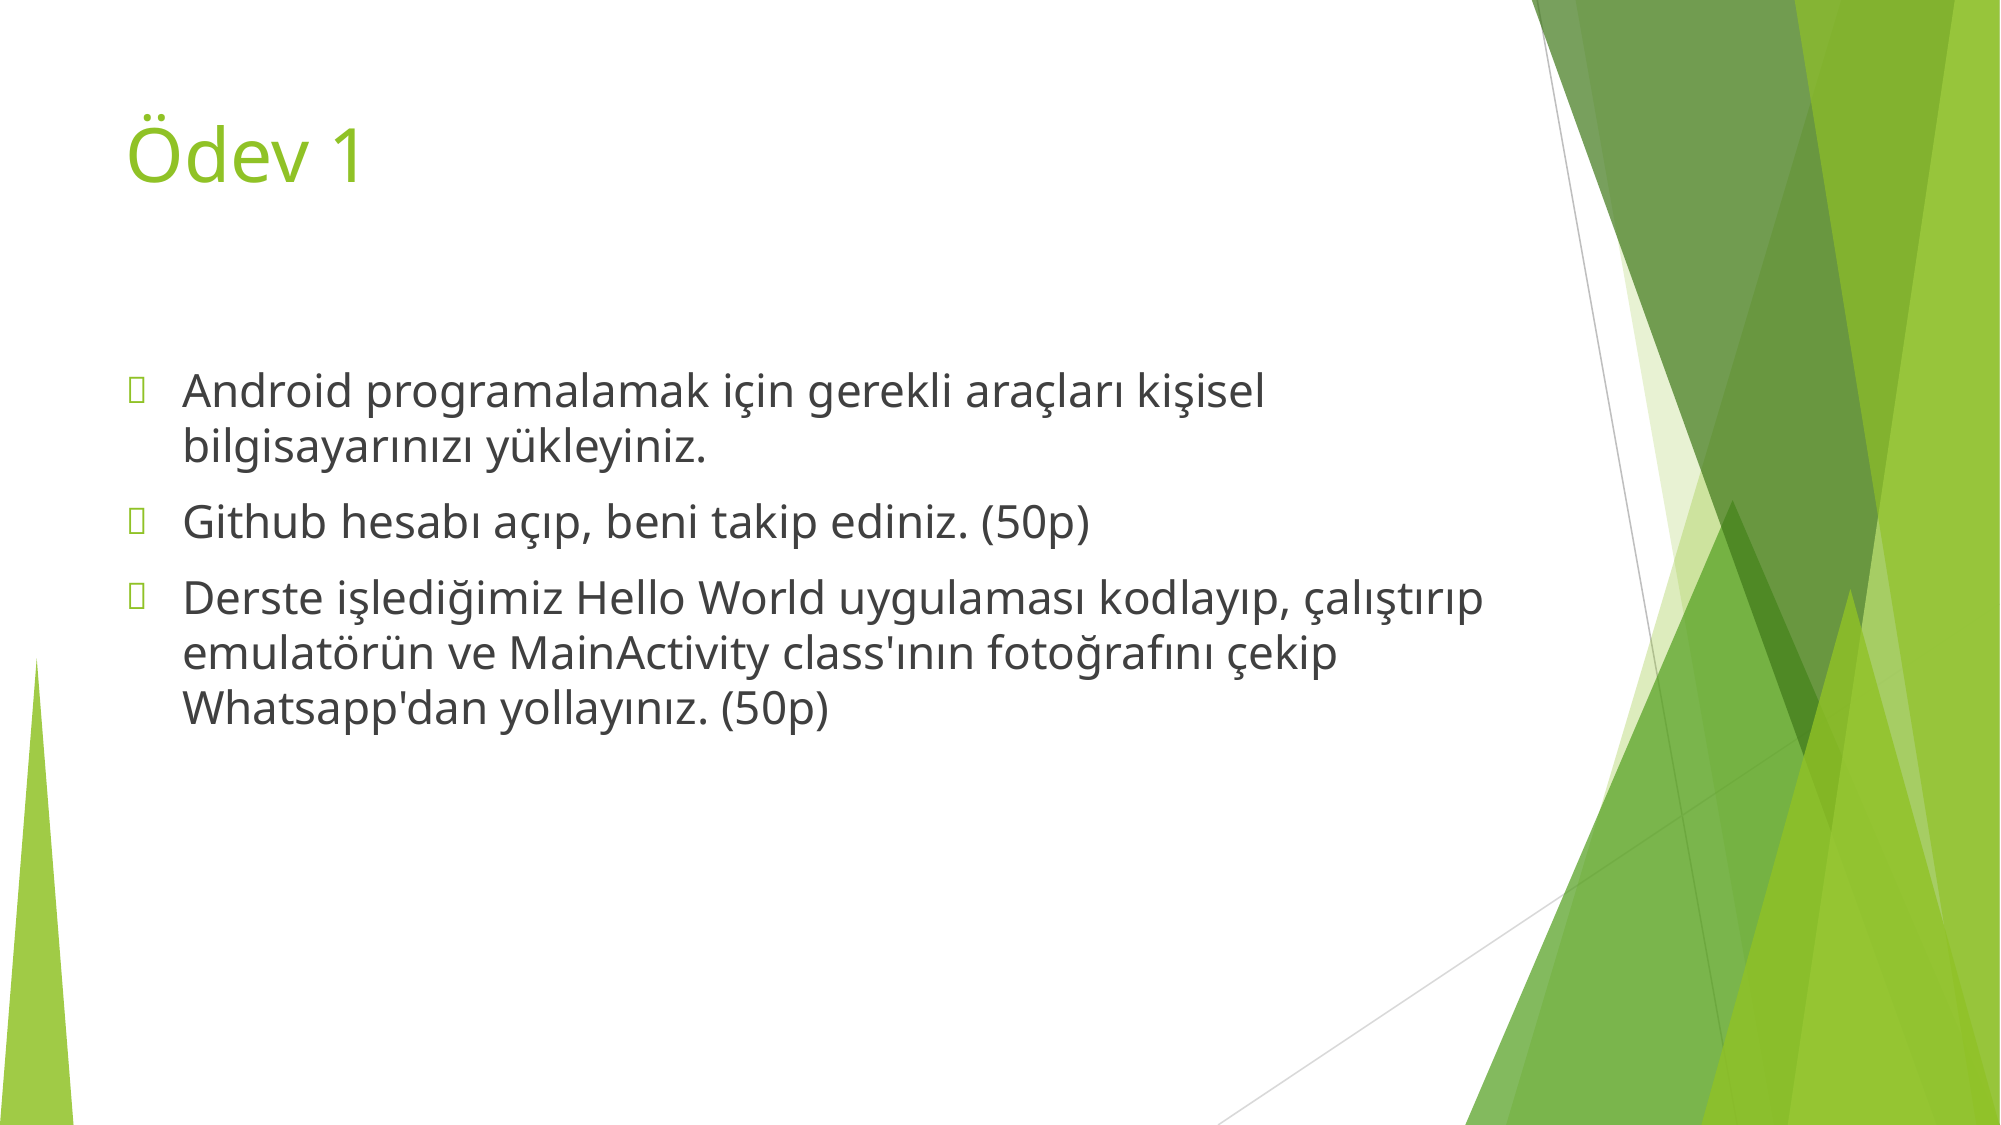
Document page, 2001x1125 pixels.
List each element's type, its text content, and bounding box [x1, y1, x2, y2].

list Android programalamak için gerekli araçları kişisel bilgisayarınızı yükleyiniz. Github hesabı açıp, beni takip ediniz. (50p) Derste işlediğimiz Hello World uygulaması kodlayıp, çalıştırıp emulatörün ve MainActivity class'ının fotoğrafını çekip Whatsapp'dan yollayınız. (50p) [111, 354, 1522, 992]
title Ödev 1 [111, 99, 1522, 317]
